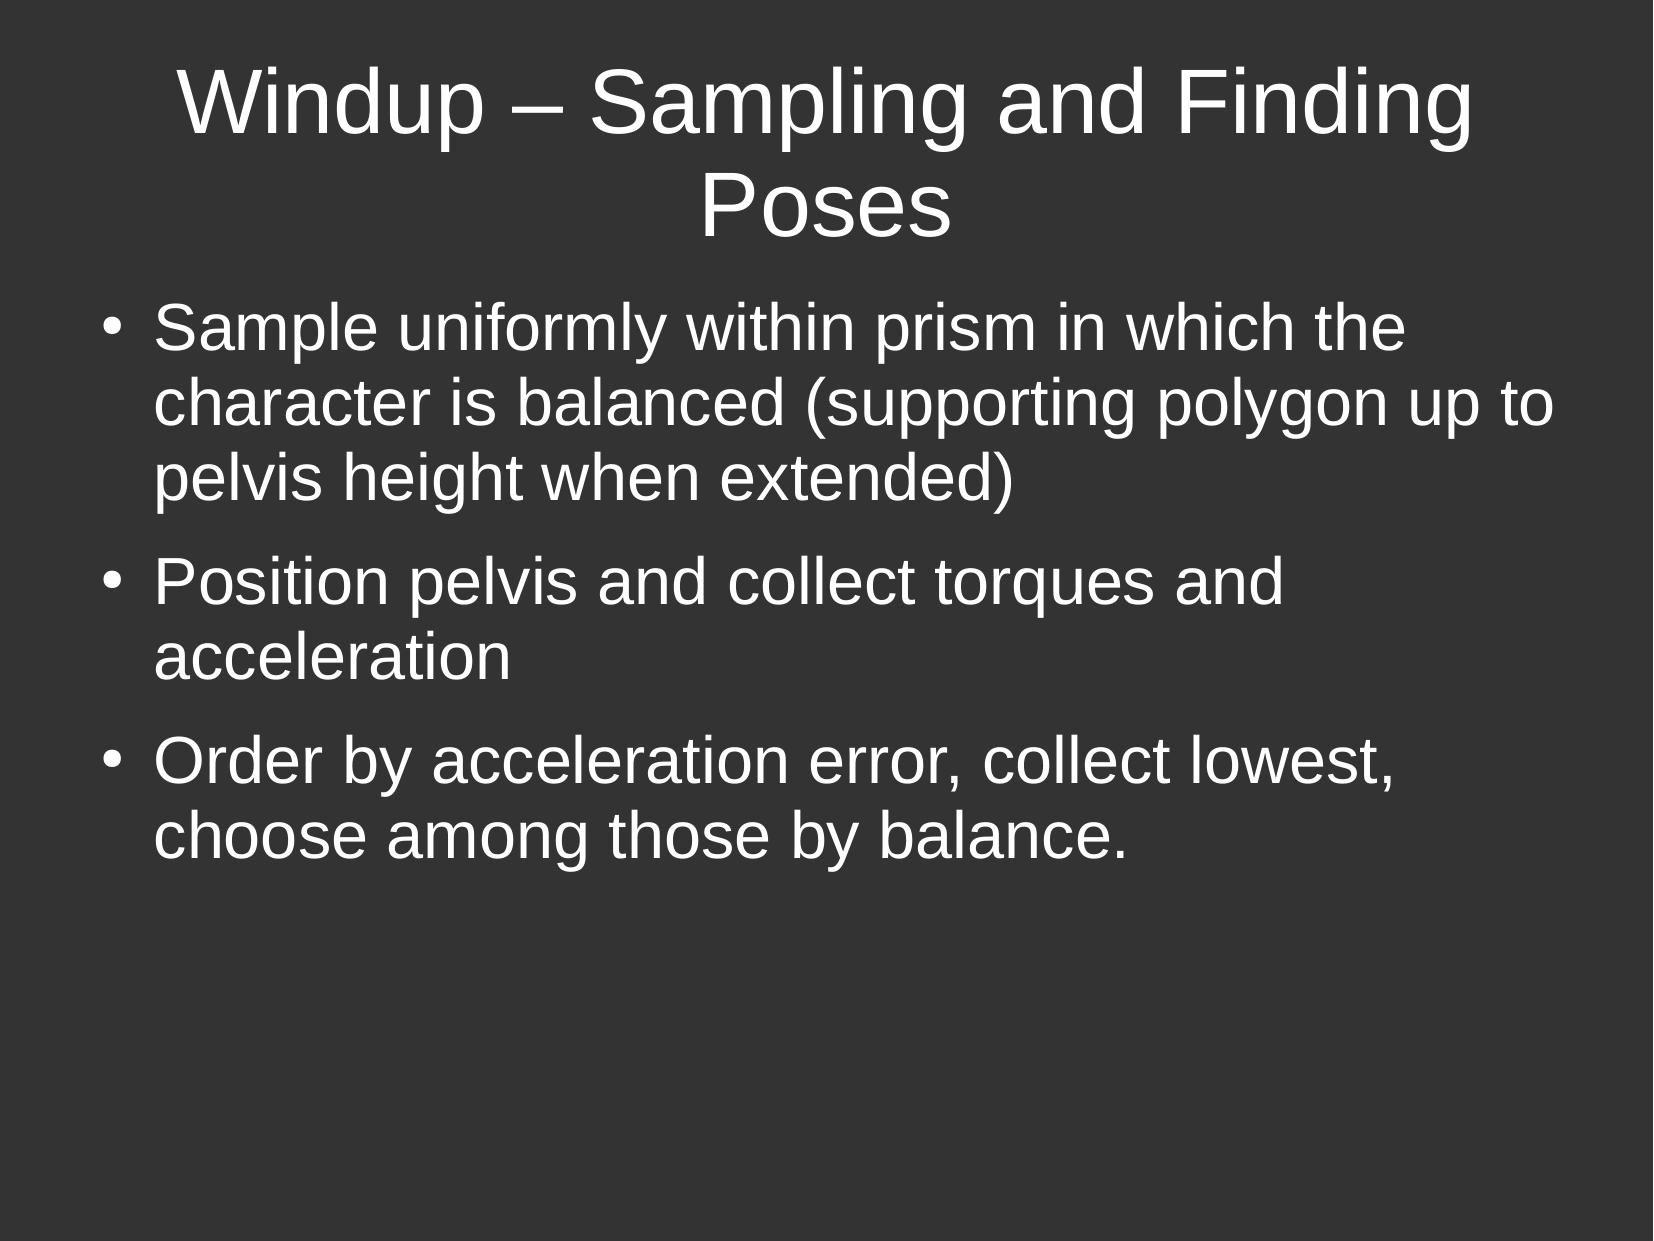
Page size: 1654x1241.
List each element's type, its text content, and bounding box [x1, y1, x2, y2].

list Sample uniformly within prism in which the character is balanced (supporting polygon up to pelvis height when extended) Position pelvis and collect torques and acceleration Order by acceleration error, collect lowest, choose among those by balance. [82, 290, 1571, 1109]
title Windup – Sampling and Finding Poses [82, 49, 1571, 257]
